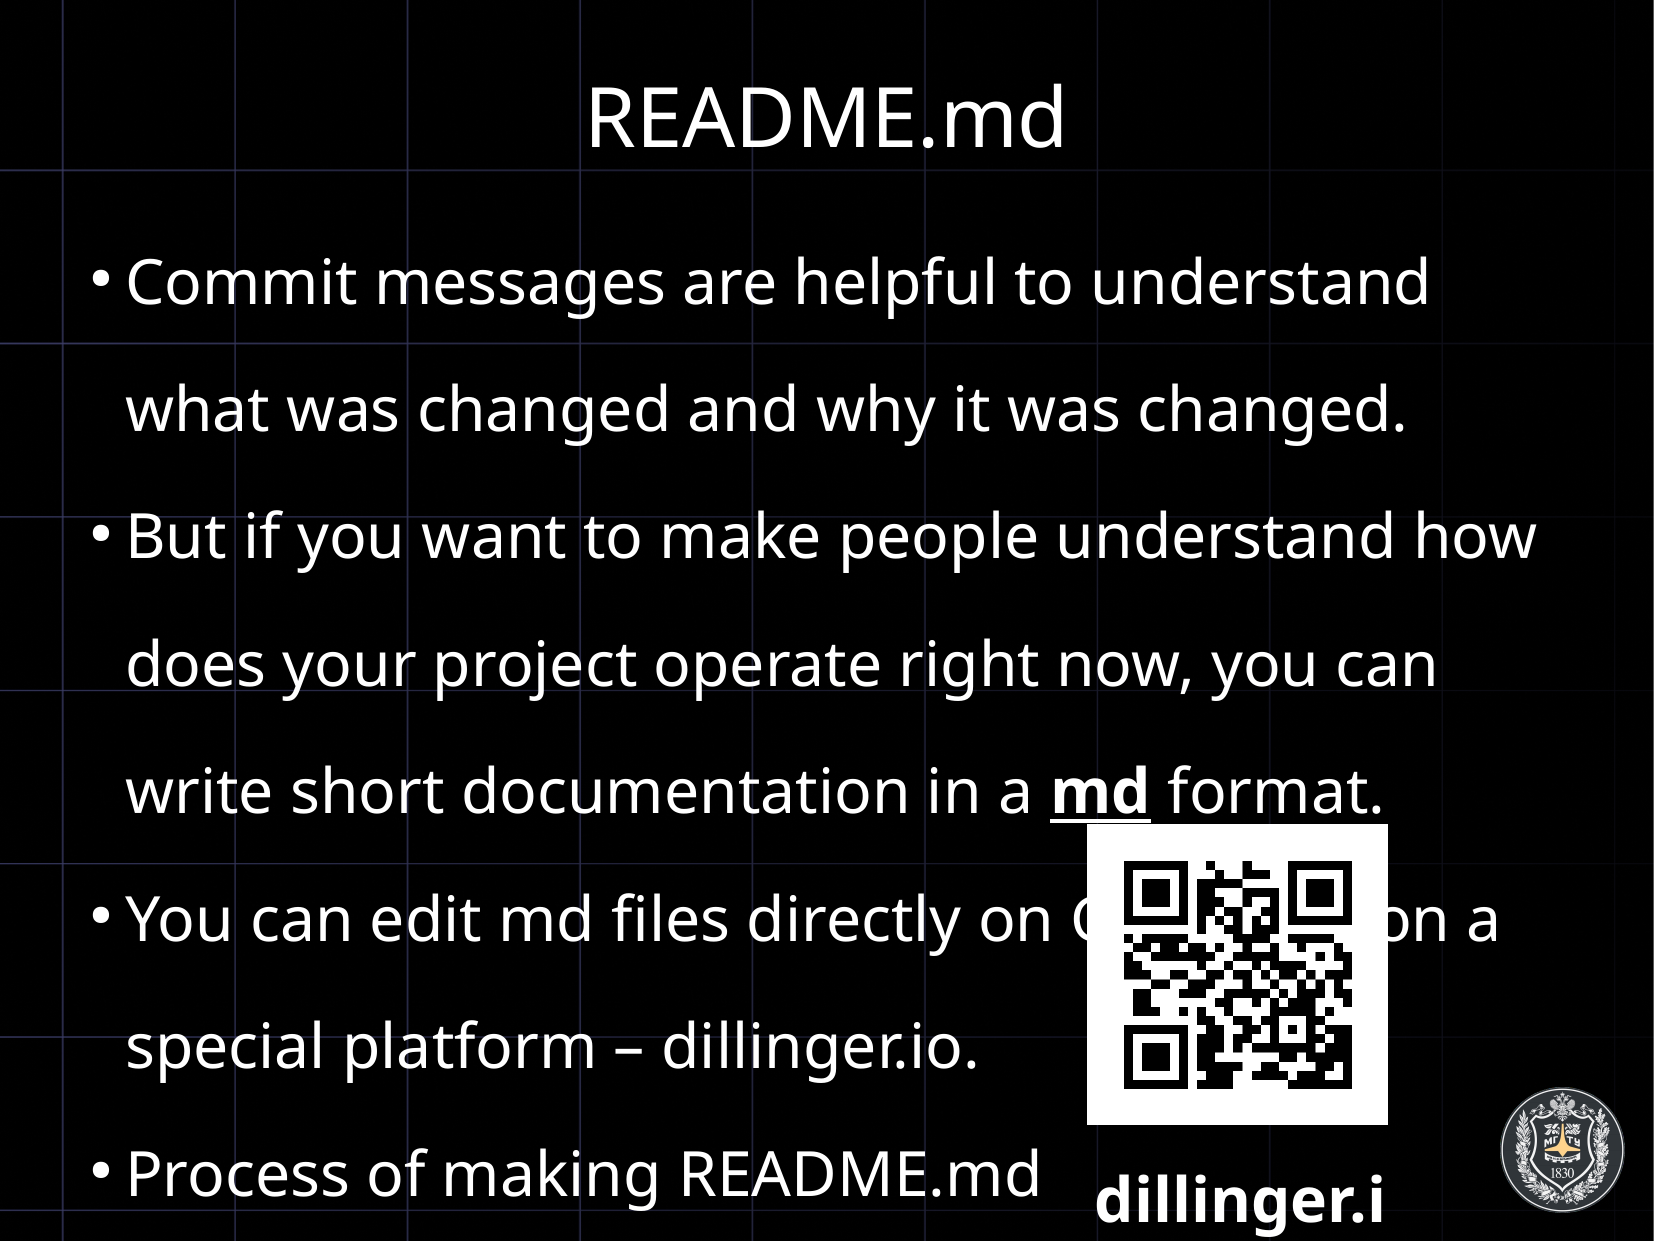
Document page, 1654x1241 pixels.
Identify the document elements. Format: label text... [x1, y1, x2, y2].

text_box Commit messages are helpful to understand what was changed and why it was changed. But if you want to make people understand how does your project operate right now, you can write short documentation in a md format. You can edit md files directly on GitHub or on a special platform – dillinger.io. Process of making README.md is show on video. [75, 187, 1576, 1046]
picture [0, 0, 1654, 1241]
title README.md [82, 37, 1571, 187]
text_box dillinger.io [1080, 1106, 1418, 1241]
